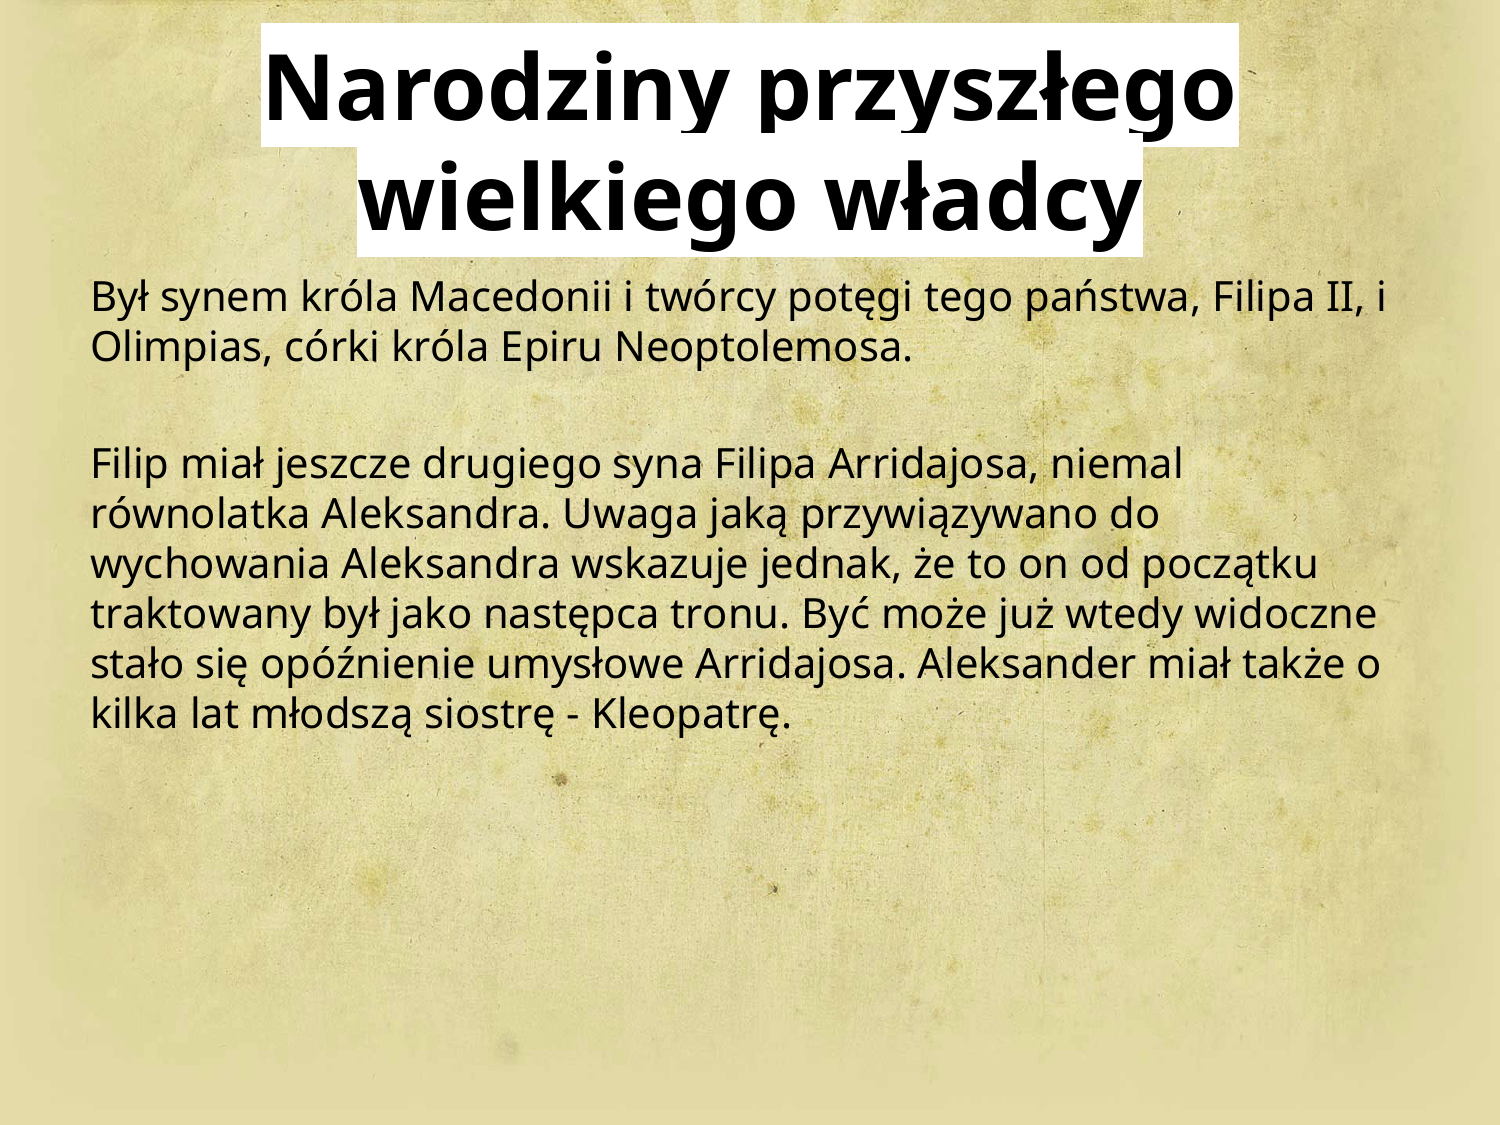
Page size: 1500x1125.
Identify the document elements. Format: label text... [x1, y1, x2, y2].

picture [0, 0, 1500, 1125]
title Narodziny przyszłego wielkiego władcy [75, 45, 1426, 233]
text_box Był synem króla Macedonii i twórcy potęgi tego państwa, Filipa II, i Olimpias, córki króla Epiru Neoptolemosa. Filip miał jeszcze drugiego syna Filipa Arridajosa, niemal równolatka Aleksandra. Uwaga jaką przywiązywano do wychowania Aleksandra wskazuje jednak, że to on od początku traktowany był jako następca tronu. Być może już wtedy widoczne stało się opóźnienie umysłowe Arridajosa. Aleksander miał także o kilka lat młodszą siostrę - Kleopatrę. [75, 262, 1426, 1005]
